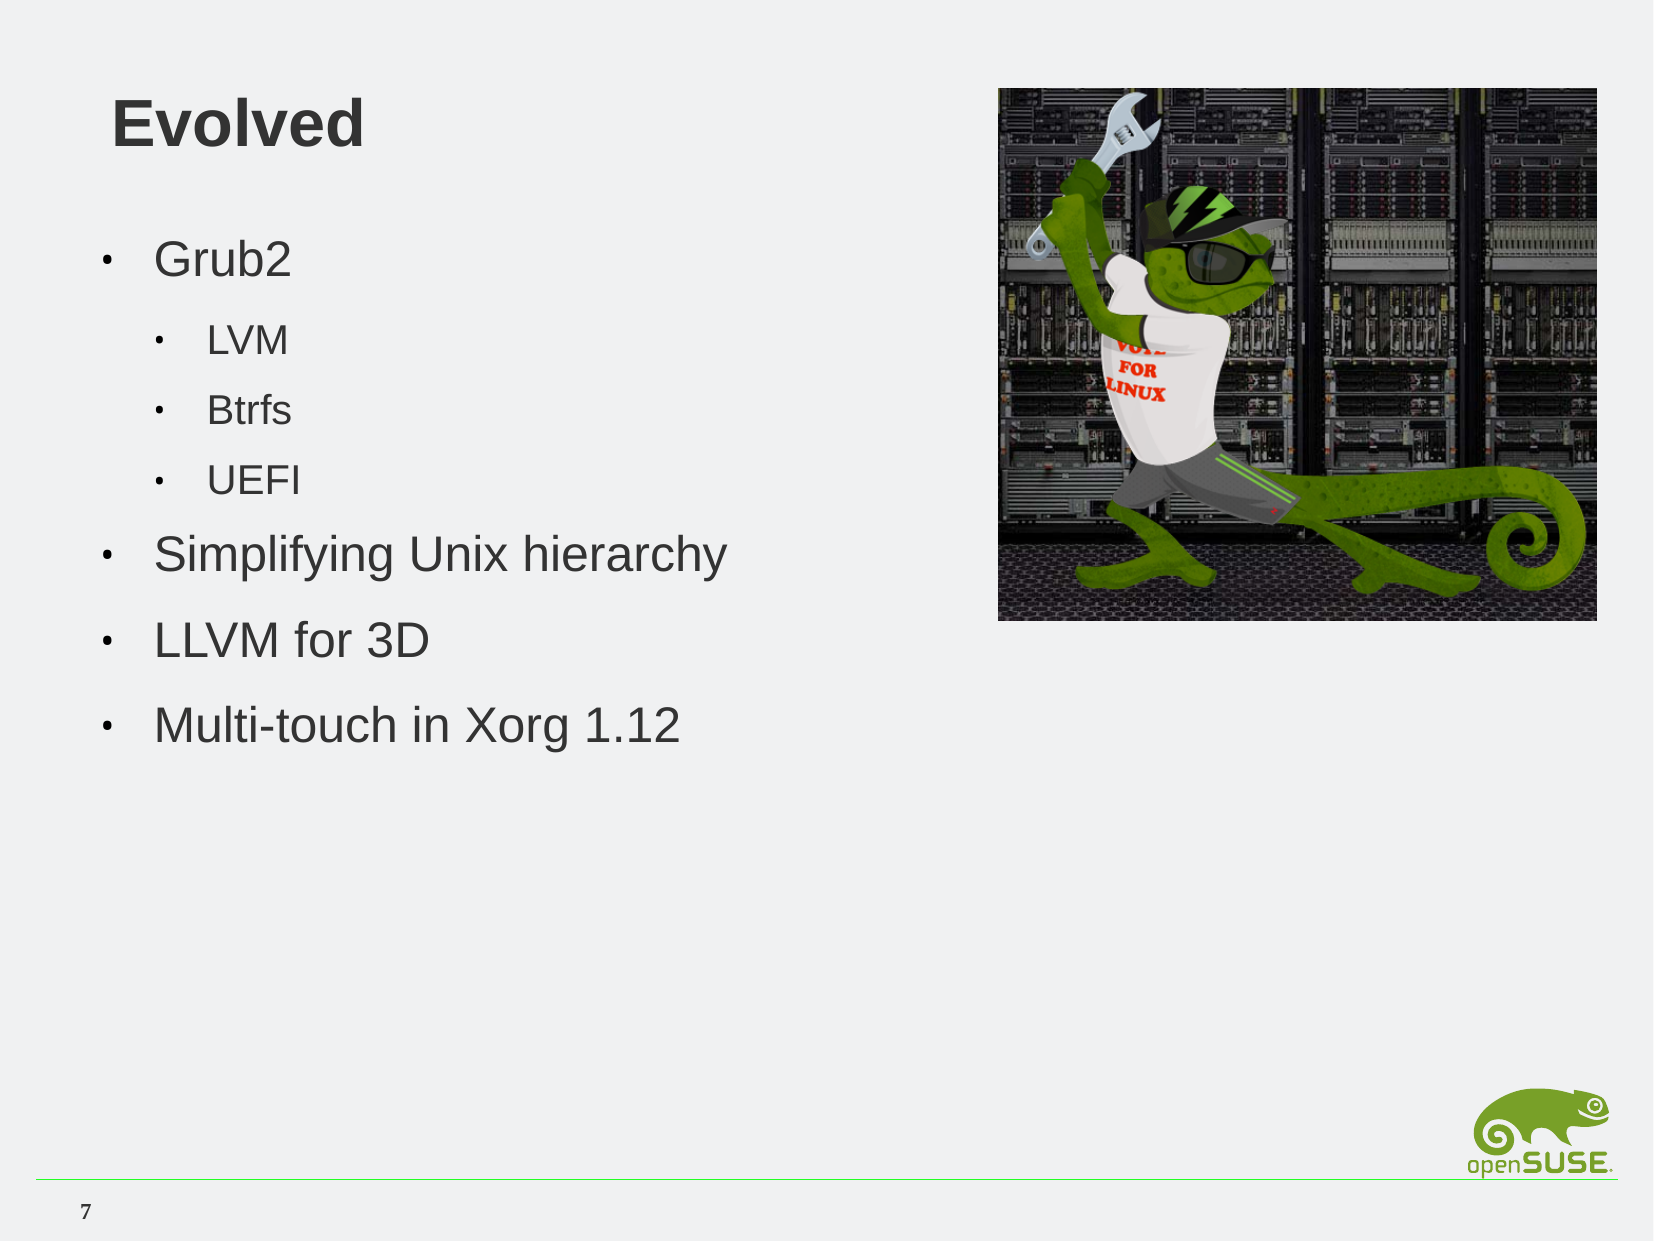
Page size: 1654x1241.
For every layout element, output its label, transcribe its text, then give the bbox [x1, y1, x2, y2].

title Evolved [111, 49, 1571, 198]
picture [0, 0, 1654, 1241]
list Grub2 LVM Btrfs UEFI Simplifying Unix hierarchy LLVM for 3D Multi-touch in Xorg 1.12 [82, 231, 955, 1132]
